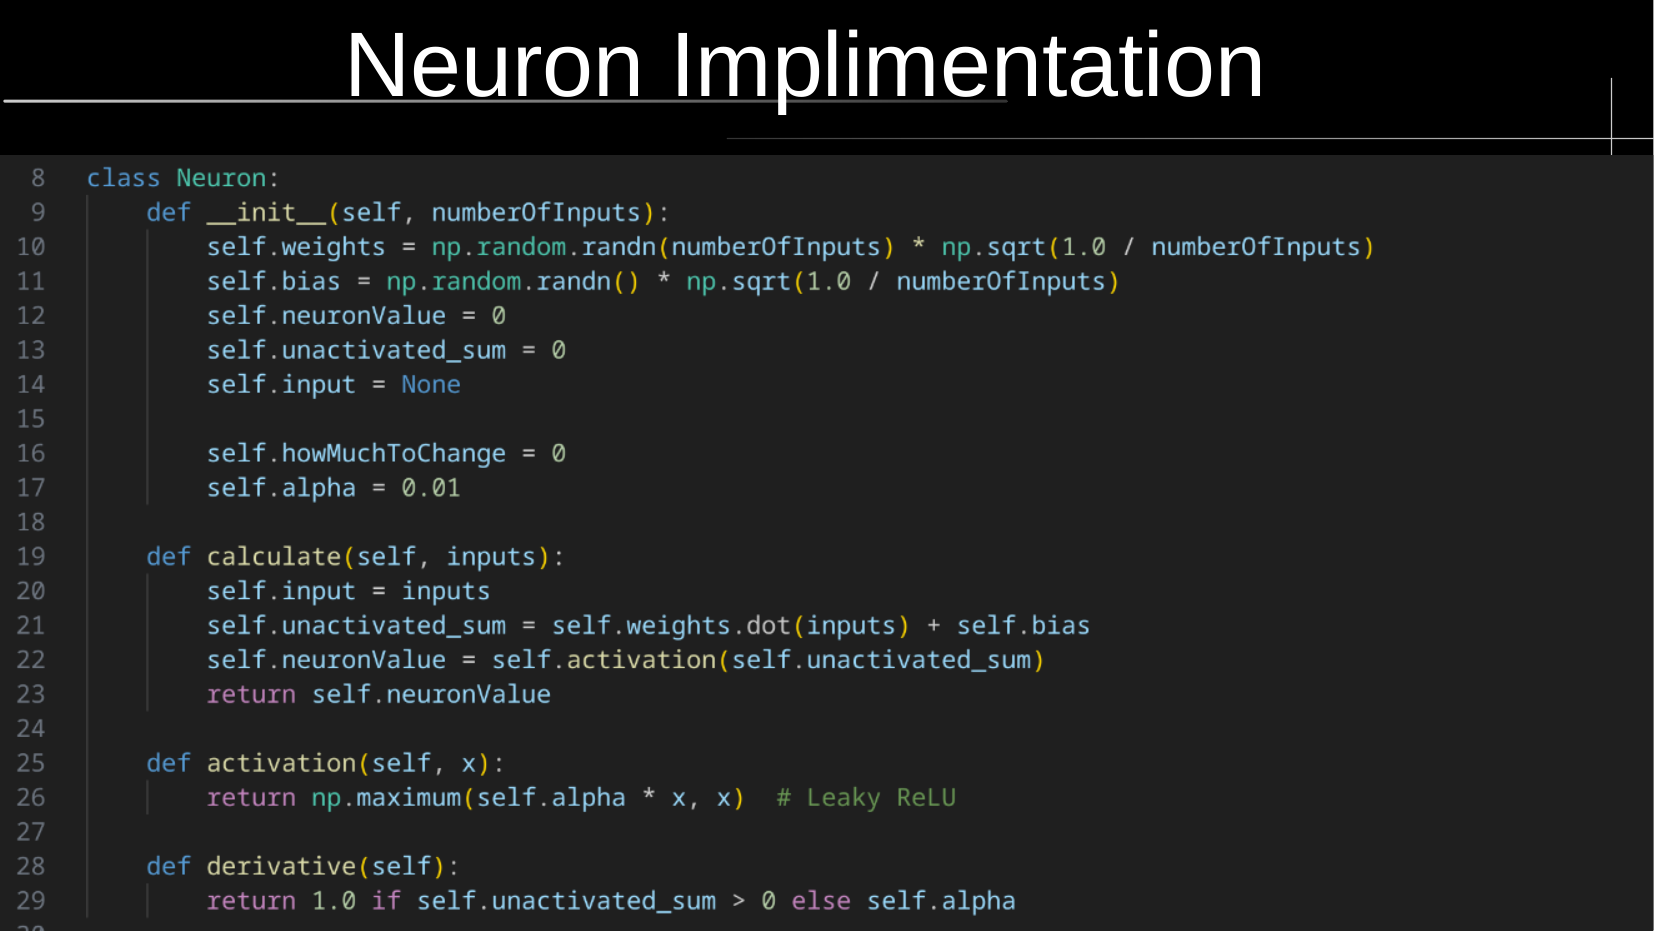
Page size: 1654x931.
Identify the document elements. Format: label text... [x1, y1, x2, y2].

title Neuron Implimentation [23, 11, 1589, 119]
picture [0, 155, 1654, 931]
